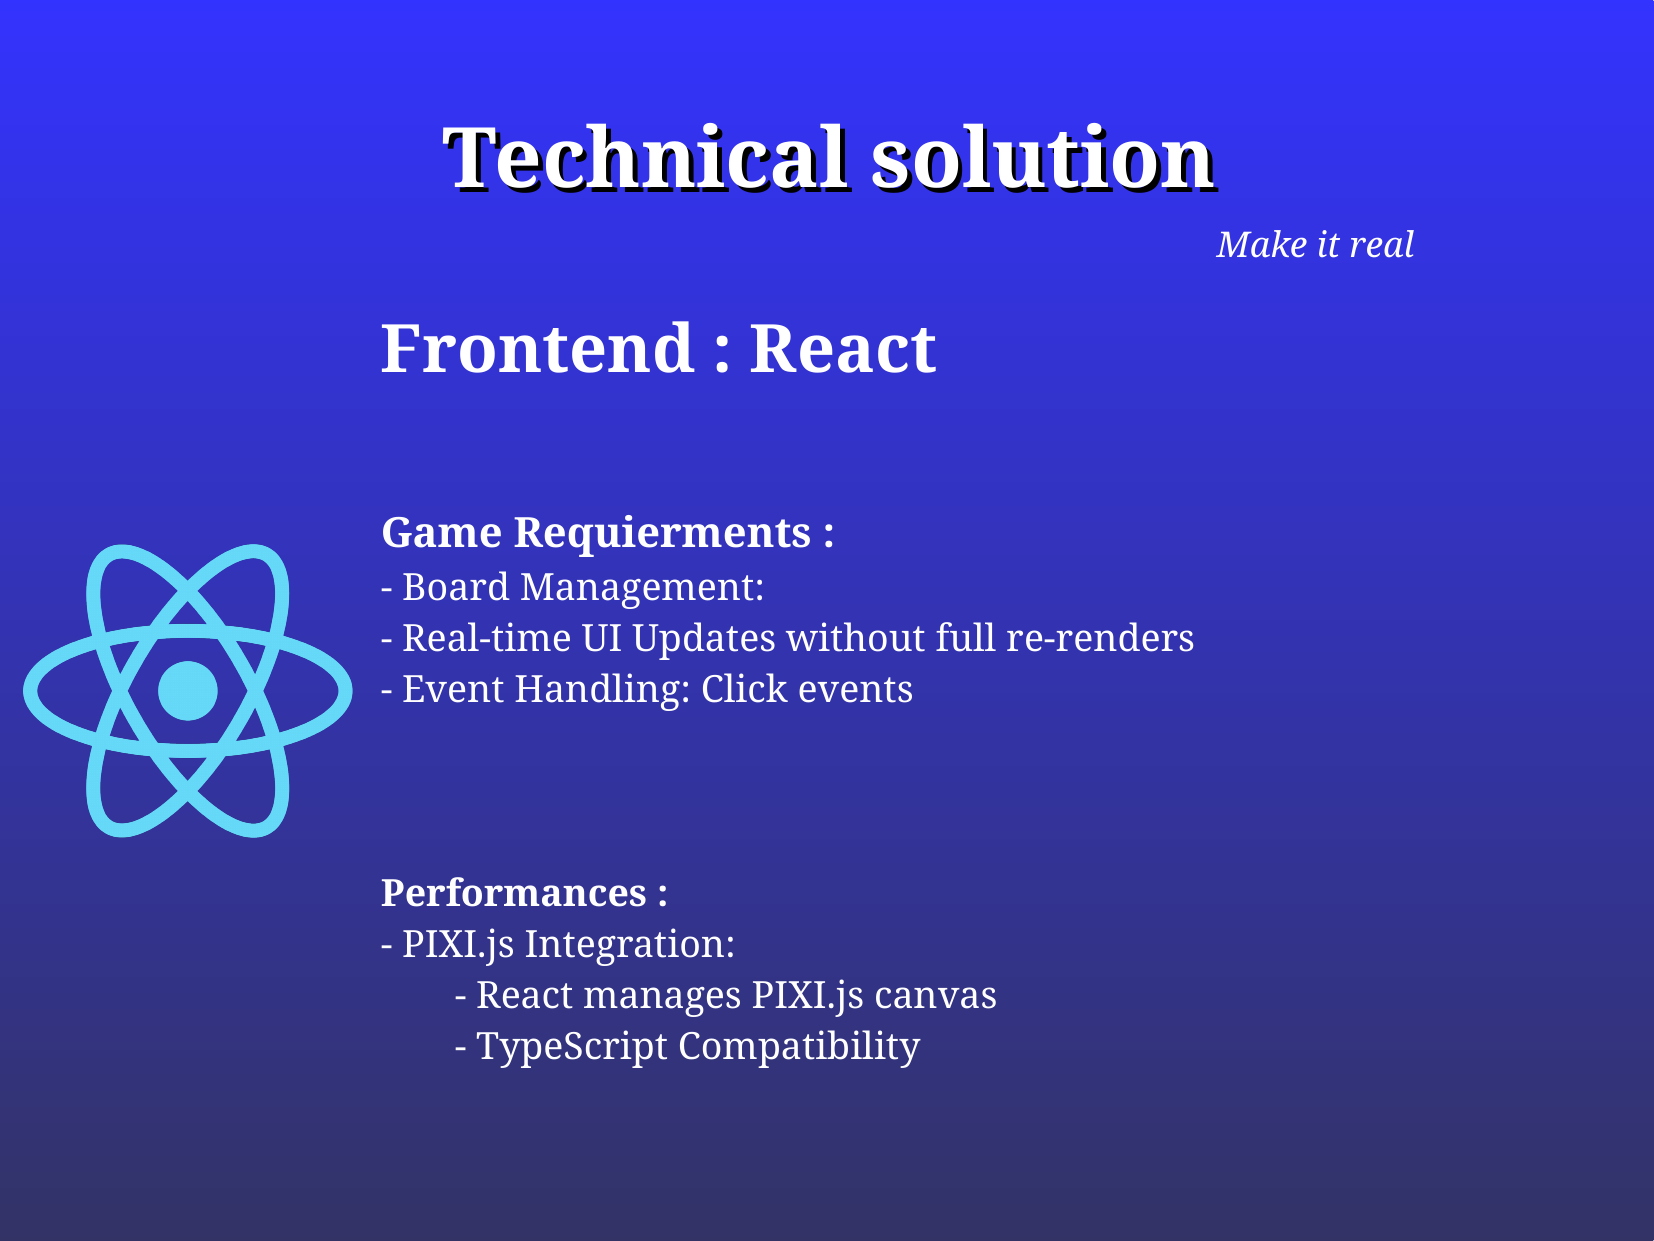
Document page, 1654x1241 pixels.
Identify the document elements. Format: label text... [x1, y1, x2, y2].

text_box Technical solution [0, 91, 1654, 225]
text_box Frontend : React Game Requierments : - Board Management: - Real-time UI Updates without full re-renders - Event Handling: Click events Performances : - PIXI.js Integration: - React manages PIXI.js canvas - TypeScript Compatibility [366, 293, 1654, 1217]
text_box Make it real [696, 225, 1465, 293]
picture [23, 543, 353, 839]
